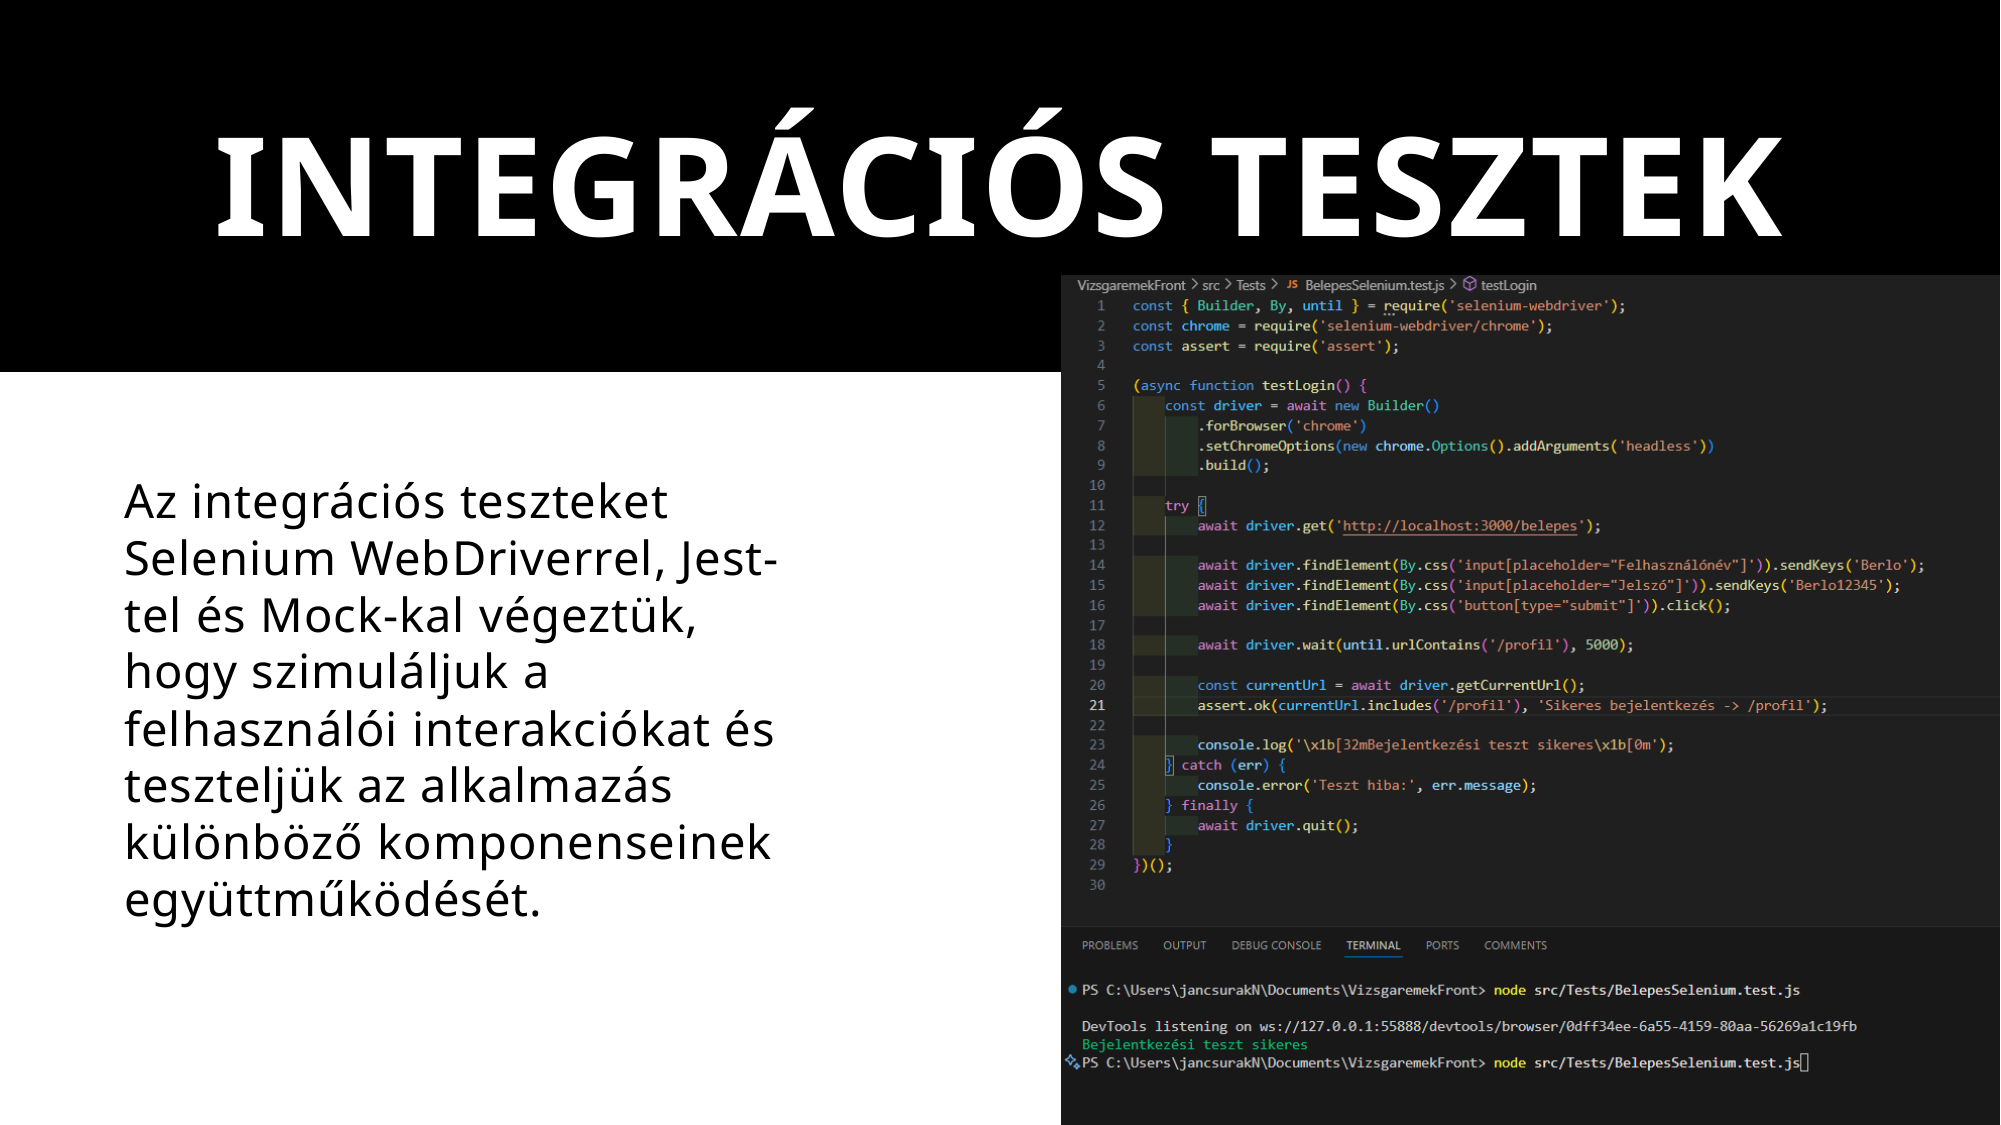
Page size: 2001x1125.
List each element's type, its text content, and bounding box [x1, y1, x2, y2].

title Integrációs tesztek [157, 52, 1842, 332]
list Az integrációs teszteket Selenium WebDriverrel, Jest-tel és Mock-kal végeztük, hogy szimuláljuk a felhasználói interakciókat és teszteljük az alkalmazás különböző komponenseinek együttműködését. [109, 463, 799, 986]
picture [1061, 276, 2000, 1125]
